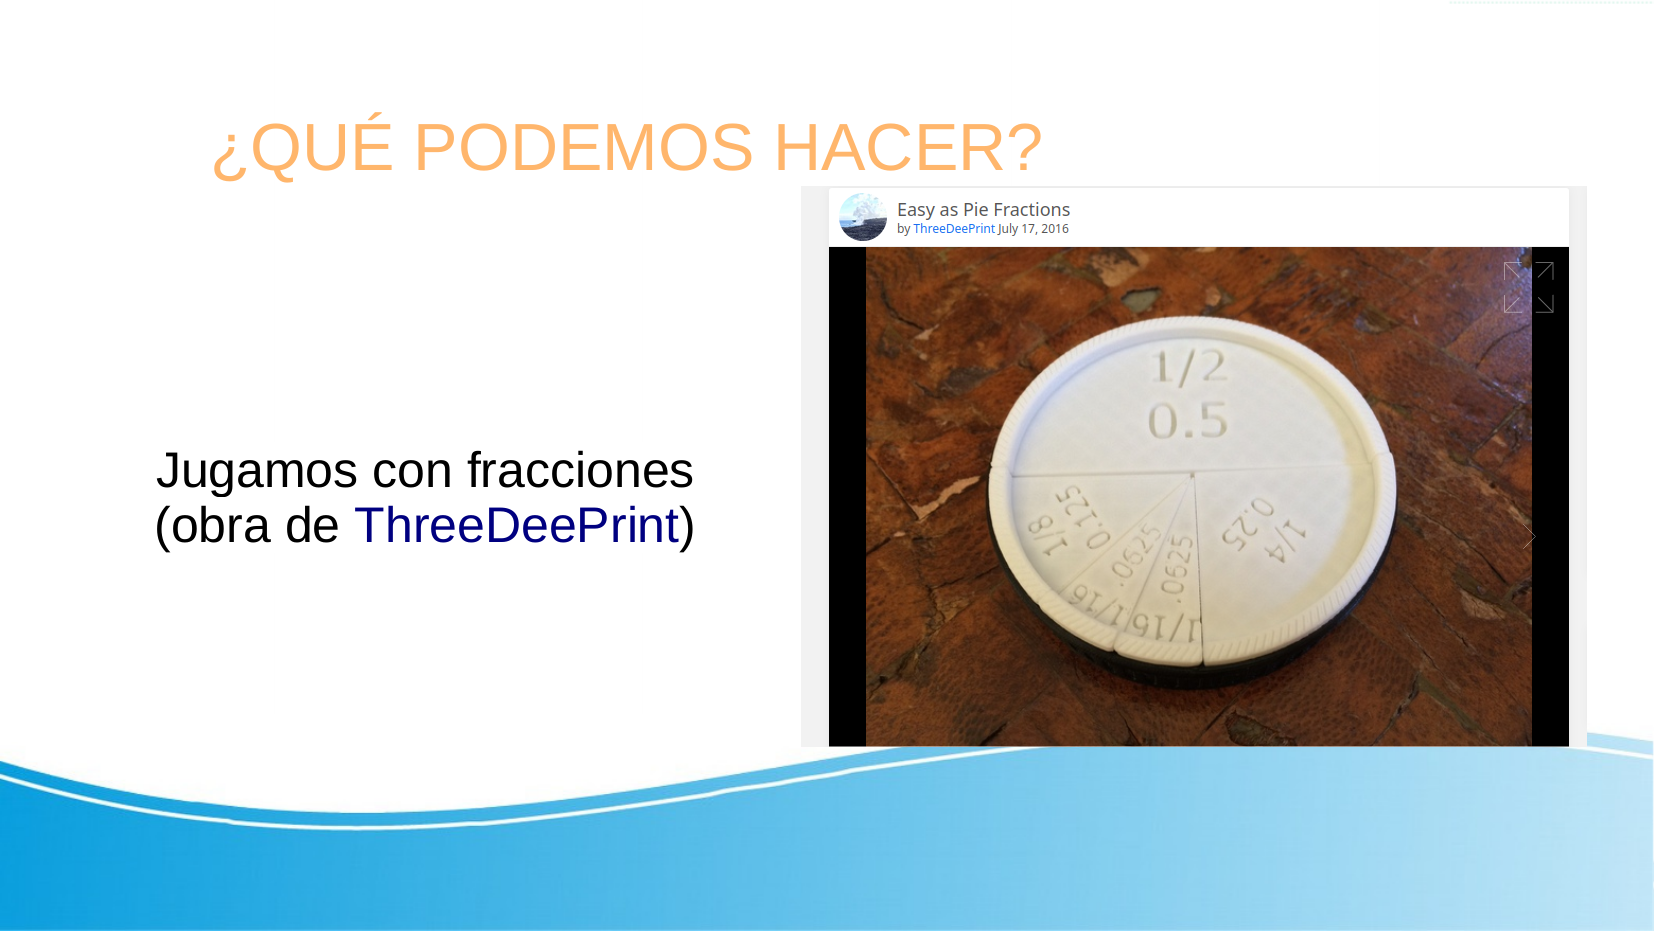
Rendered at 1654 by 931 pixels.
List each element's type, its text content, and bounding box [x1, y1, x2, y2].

subtitle Jugamos con fracciones (obra de ThreeDeePrint) [91, 362, 724, 689]
text_box ¿QUÉ PODEMOS HACER? [195, 102, 1485, 193]
picture [0, 0, 1654, 931]
